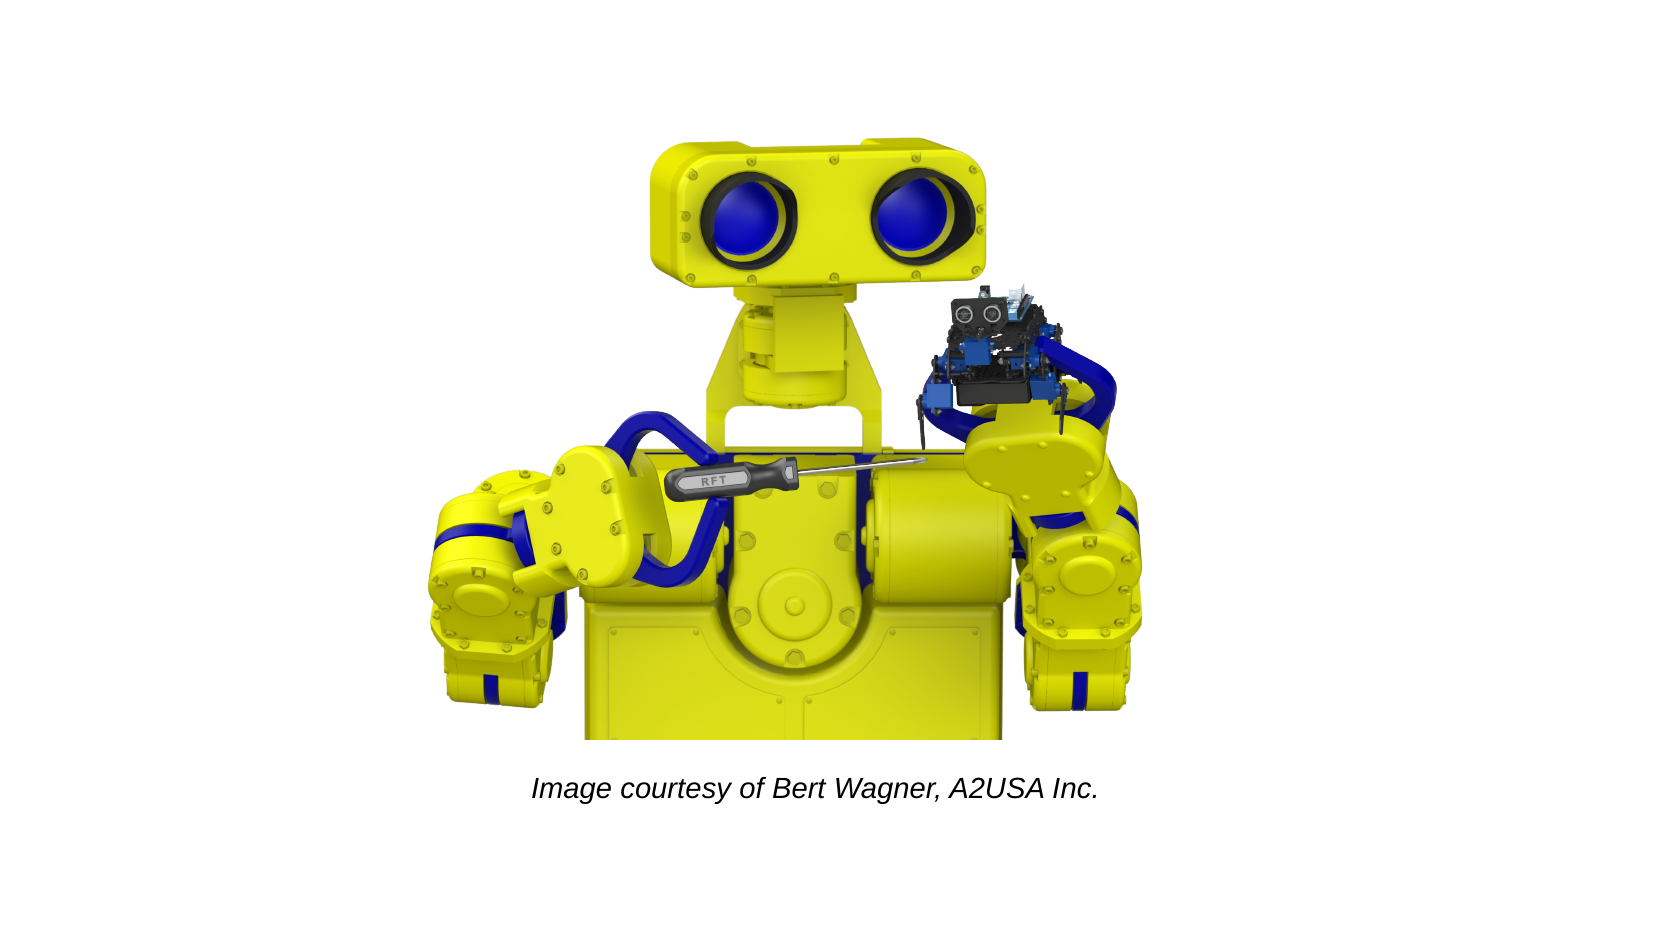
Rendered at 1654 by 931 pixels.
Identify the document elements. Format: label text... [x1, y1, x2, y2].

picture [342, 74, 1229, 740]
text_box Image courtesy of Bert Wagner, A2USA Inc. [516, 765, 1116, 813]
